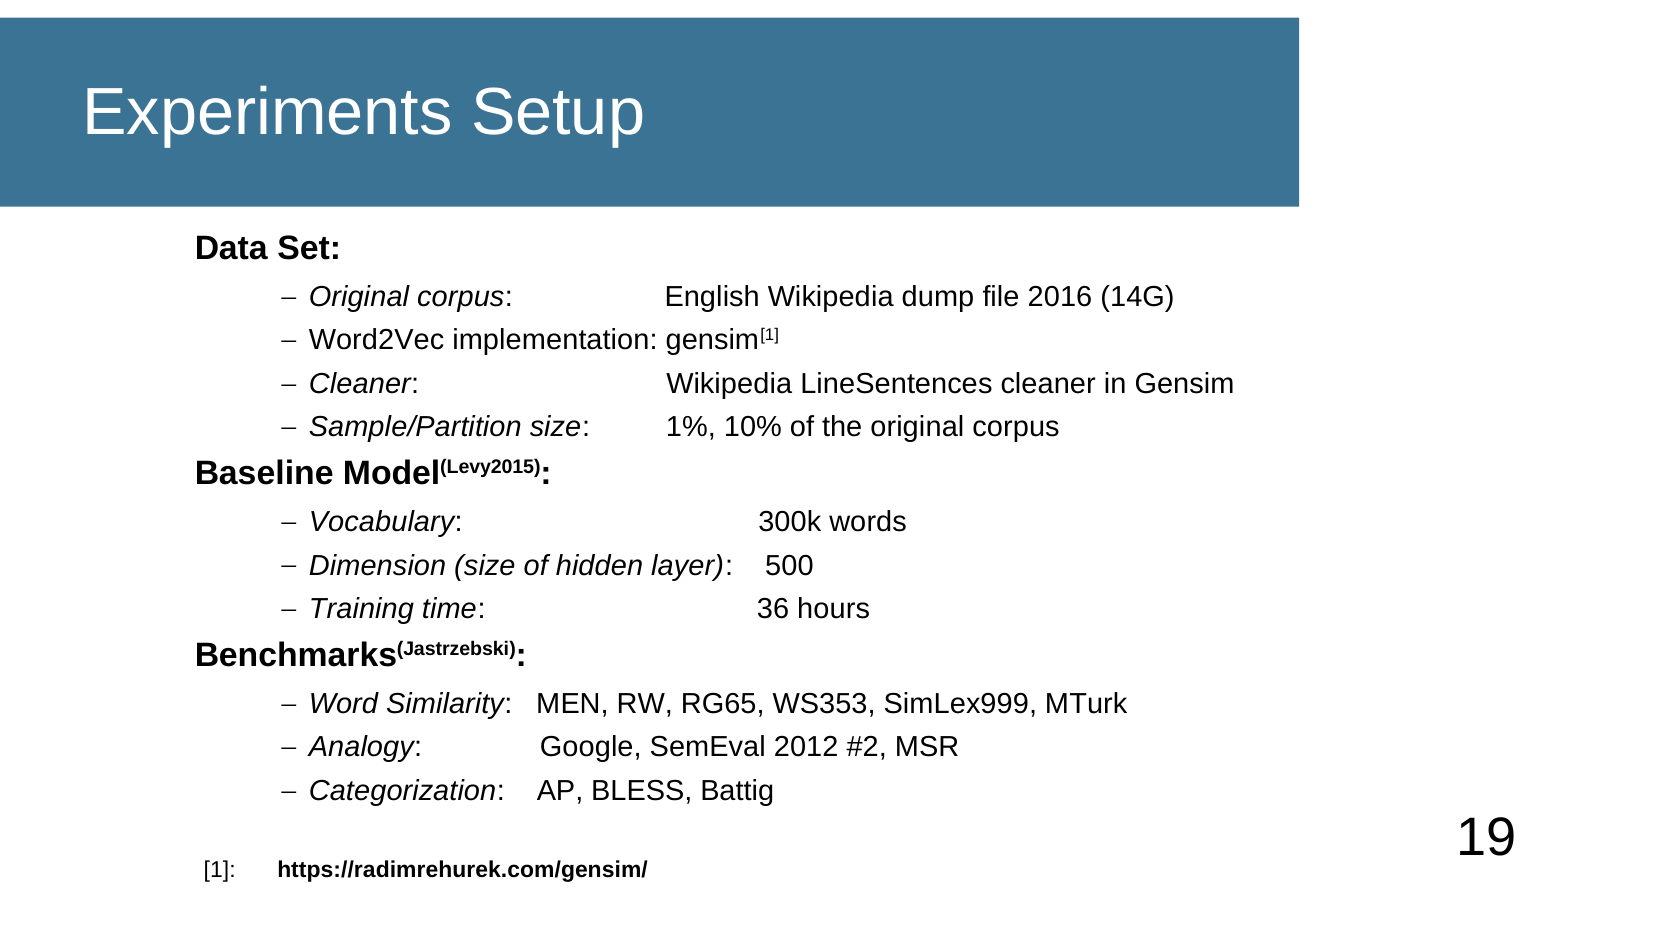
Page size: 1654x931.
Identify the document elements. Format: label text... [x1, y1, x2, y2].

list Data Set: Original corpus: English Wikipedia dump file 2016 (14G) Word2Vec implementation: gensim[1] Cleaner: Wikipedia LineSentences cleaner in Gensim Sample/Partition size: 1%, 10% of the original corpus Baseline Model(Levy2015): Vocabulary: 300k words Dimension (size of hidden layer): 500 Training time: 36 hours Benchmarks(Jastrzebski): Word Similarity: MEN, RW, RG65, WS353, SimLex999, MTurk Analogy: Google, SemEval 2012 #2, MSR Categorization: AP, BLESS, Battig [194, 224, 1471, 815]
text_box [1]: https://radimrehurek.com/gensim/ [188, 850, 664, 891]
title Experiments Setup [82, 35, 1234, 189]
